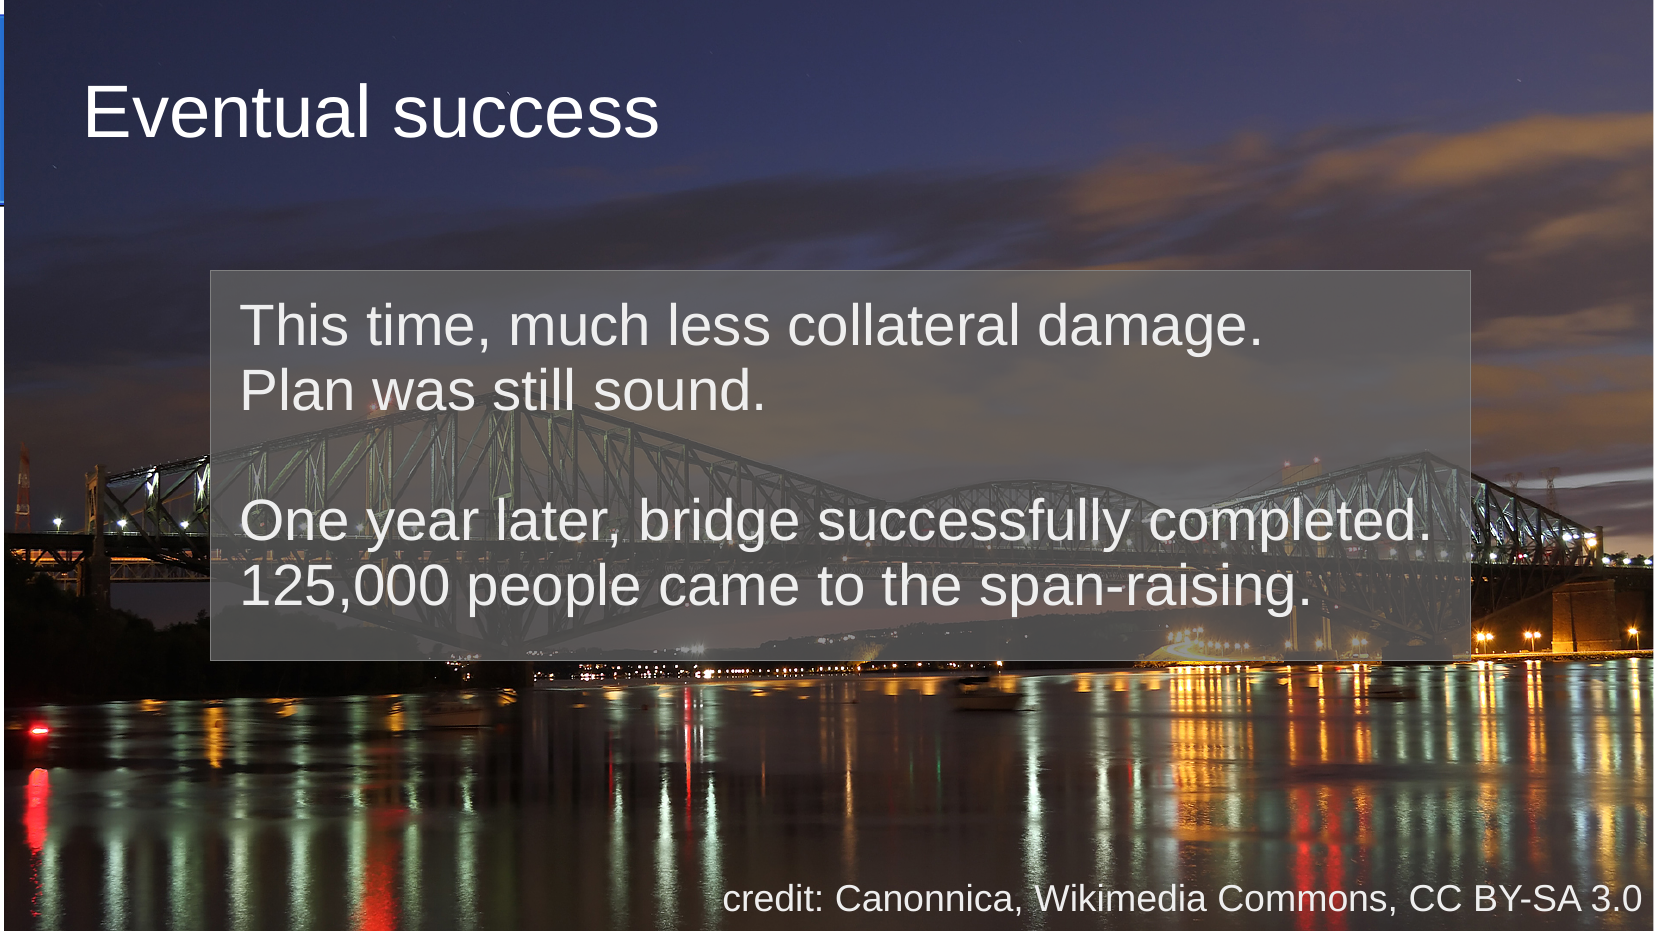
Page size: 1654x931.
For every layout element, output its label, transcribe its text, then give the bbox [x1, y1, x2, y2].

title Eventual success [82, 35, 1235, 189]
text_box This time, much less collateral damage. Plan was still sound. One year later, bridge successfully completed. 125,000 people came to the span-raising. [225, 285, 1471, 820]
text_box credit: Canonnica, Wikimedia Commons, CC BY-SA 3.0 [707, 870, 1654, 927]
text_box [210, 270, 1471, 661]
picture [4, 0, 1654, 931]
